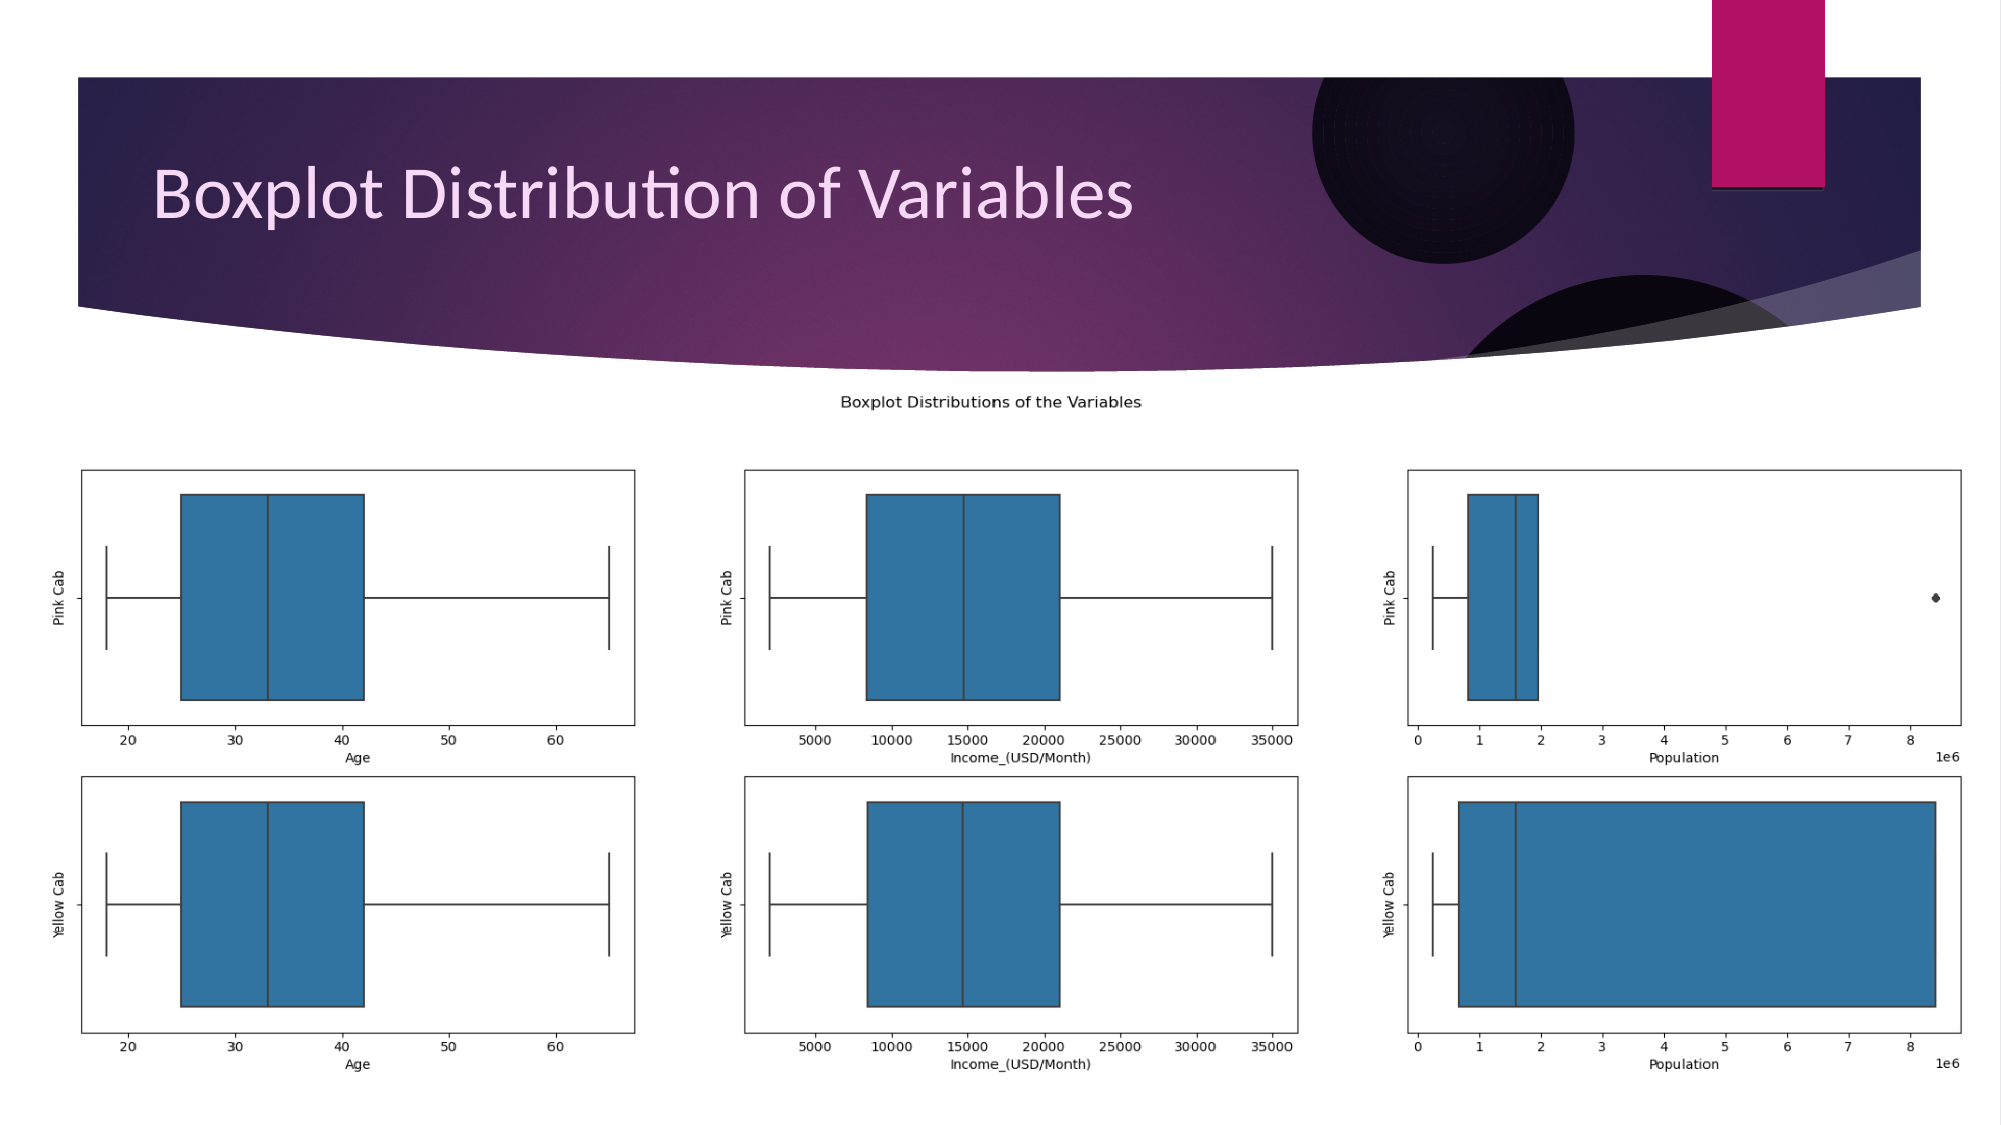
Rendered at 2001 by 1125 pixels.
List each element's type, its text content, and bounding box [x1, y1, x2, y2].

title Boxplot Distribution of Variables [137, 79, 1863, 298]
picture [13, 382, 2000, 1097]
